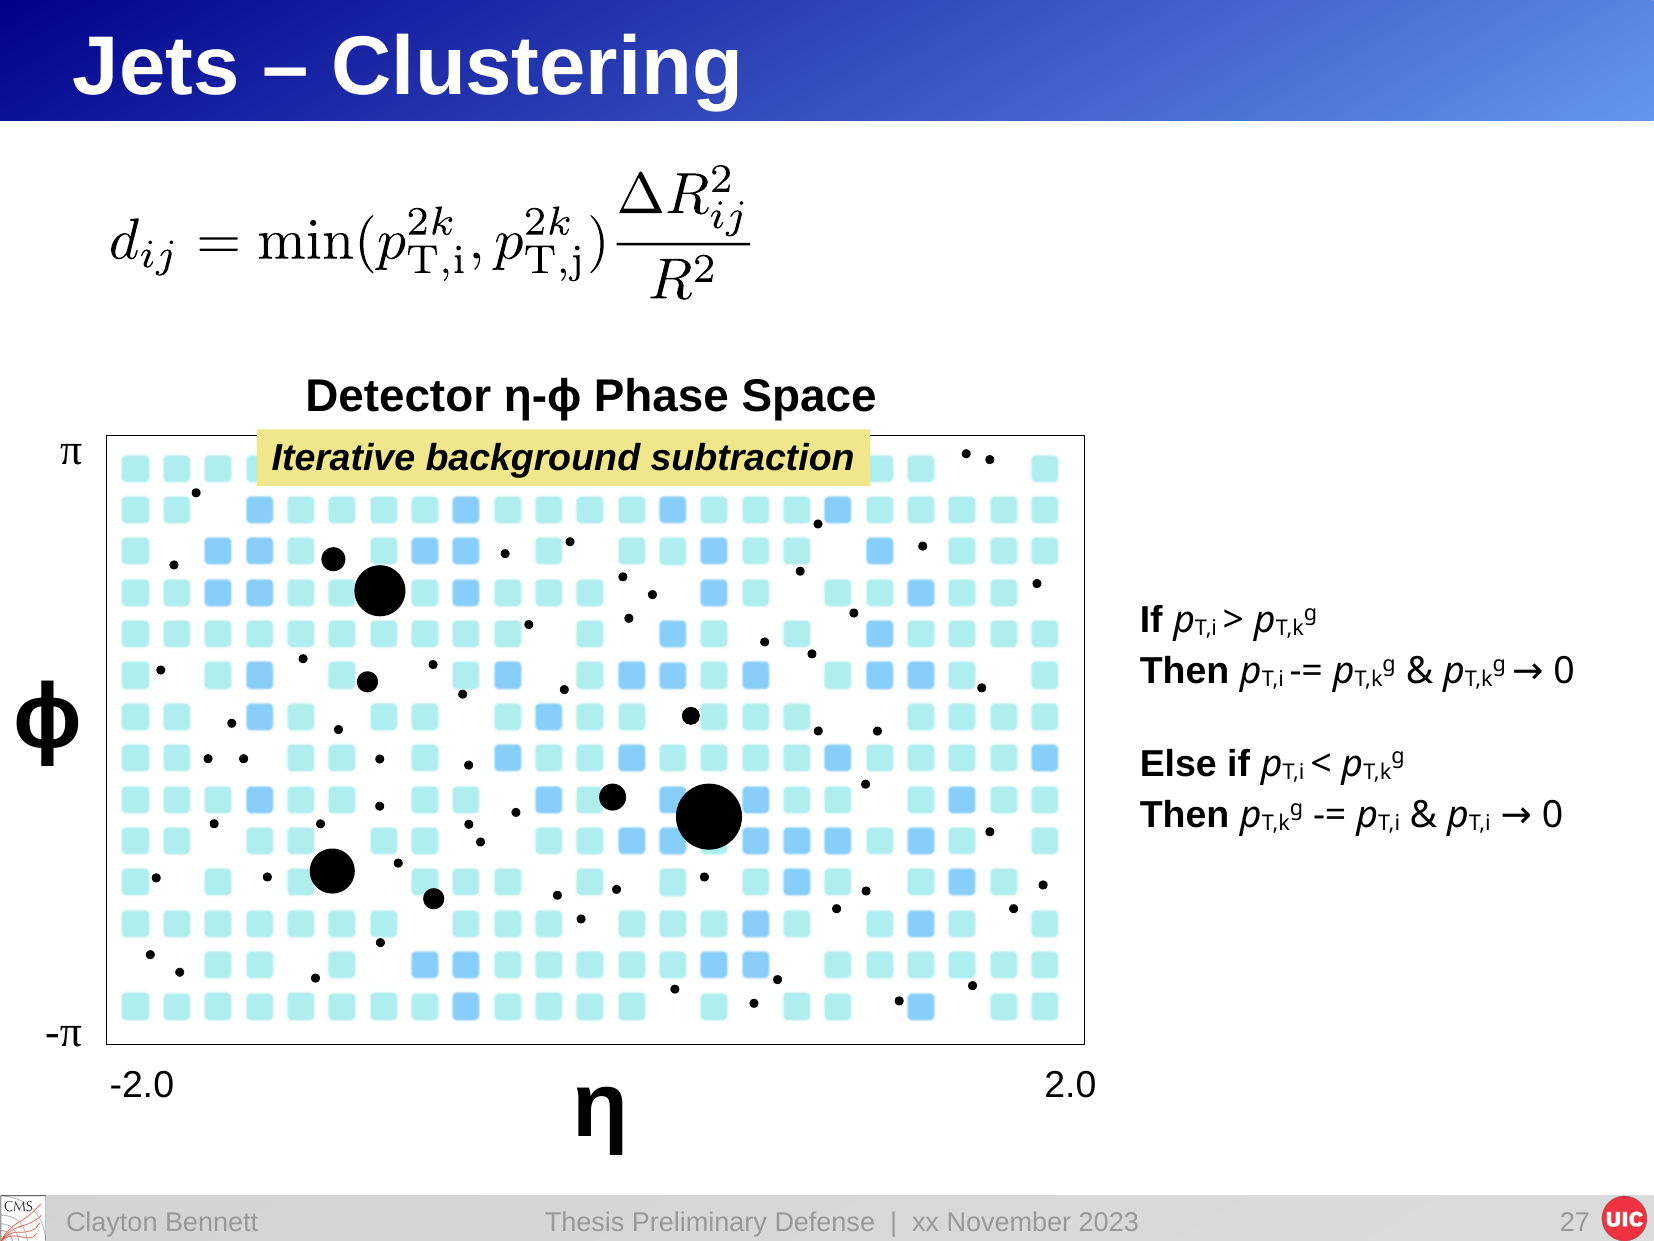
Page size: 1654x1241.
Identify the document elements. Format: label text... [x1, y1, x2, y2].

text_box [826, 663, 850, 688]
text_box [454, 994, 478, 1019]
text_box [1033, 953, 1057, 977]
text_box [620, 912, 644, 936]
text_box [702, 498, 726, 522]
text_box [578, 783, 627, 812]
text_box [537, 829, 561, 853]
text_box [620, 705, 644, 729]
text_box [861, 886, 871, 896]
text_box [289, 498, 313, 522]
text_box [375, 938, 385, 948]
text_box [868, 539, 892, 563]
text_box [393, 858, 403, 868]
text_box [744, 498, 768, 522]
text_box [968, 981, 978, 991]
text_box [760, 637, 770, 647]
text_box [785, 870, 809, 894]
text_box [123, 746, 148, 770]
text_box -π [30, 999, 154, 1112]
text_box [985, 455, 995, 465]
text_box η [558, 1046, 627, 1164]
text_box [702, 995, 726, 1019]
text_box [372, 994, 396, 1019]
text_box [992, 498, 1016, 522]
text_box [826, 581, 850, 605]
text_box [372, 539, 396, 563]
text_box [992, 539, 1016, 563]
text_box [248, 912, 272, 936]
text_box [500, 549, 510, 559]
text_box [206, 788, 230, 812]
text_box [227, 718, 237, 728]
text_box [413, 995, 437, 1019]
text_box [1033, 622, 1057, 646]
text_box [175, 967, 185, 977]
text_box [330, 953, 354, 977]
text_box [909, 912, 933, 936]
text_box [123, 622, 148, 646]
text_box [992, 953, 1016, 977]
text_box [909, 622, 933, 646]
text_box [375, 801, 385, 811]
text_box [950, 705, 974, 729]
text_box [744, 581, 768, 605]
text_box [372, 829, 396, 853]
text_box [992, 705, 1016, 729]
text_box [977, 683, 987, 693]
text_box [330, 663, 354, 688]
text_box [310, 973, 321, 983]
text_box [992, 788, 1016, 812]
text_box [661, 953, 685, 977]
text_box [372, 705, 396, 729]
text_box [1033, 457, 1057, 481]
text_box [537, 581, 561, 605]
text_box [702, 581, 726, 605]
text_box Thesis Preliminary Defense | xx November 2023 [530, 1200, 1152, 1241]
text_box [872, 726, 882, 736]
text_box [496, 912, 520, 936]
text_box [0, 0, 1654, 121]
text_box [464, 819, 474, 829]
text_box [826, 498, 850, 522]
text_box [1033, 539, 1057, 563]
text_box [909, 953, 933, 977]
text_box [702, 912, 726, 936]
text_box [950, 663, 974, 688]
text_box [289, 788, 313, 812]
text_box [248, 663, 272, 688]
text_box [330, 912, 354, 936]
text_box [289, 994, 313, 1019]
text_box [537, 746, 561, 770]
text_box [537, 498, 561, 522]
text_box [826, 870, 850, 894]
text_box [950, 622, 974, 646]
text_box [785, 746, 809, 770]
text_box [702, 746, 726, 770]
text_box [330, 746, 354, 770]
text_box [289, 912, 313, 936]
text_box [372, 498, 396, 522]
text_box [813, 519, 823, 529]
text_box [298, 654, 308, 664]
text_box [165, 912, 189, 936]
text_box [165, 705, 189, 729]
text_box [894, 996, 904, 1006]
text_box [464, 760, 474, 770]
text_box [496, 953, 520, 977]
text_box [624, 613, 634, 623]
text_box [744, 912, 768, 936]
text_box [661, 539, 685, 564]
text_box [165, 829, 189, 853]
text_box [618, 572, 628, 582]
text_box [918, 541, 928, 551]
text_box [868, 581, 892, 605]
text_box [123, 498, 148, 522]
text_box [206, 870, 230, 894]
text_box [156, 665, 166, 675]
text_box [1033, 829, 1057, 853]
text_box [950, 746, 974, 770]
text_box [744, 829, 768, 853]
text_box [681, 706, 700, 725]
text_box [248, 829, 272, 853]
text_box [454, 622, 478, 646]
text_box [620, 746, 644, 770]
text_box Iterative background subtraction [256, 429, 871, 487]
text_box [191, 488, 201, 498]
picture [1601, 1195, 1647, 1200]
text_box Clayton Bennett [51, 1200, 274, 1241]
text_box [333, 725, 343, 735]
text_box [454, 663, 478, 688]
text_box [289, 829, 313, 853]
text_box [578, 995, 602, 1019]
text_box [413, 705, 437, 729]
text_box [950, 581, 974, 605]
text_box [785, 498, 809, 522]
text_box [316, 819, 326, 829]
text_box [647, 590, 657, 600]
text_box [909, 663, 933, 688]
text_box 2.0 [1029, 1056, 1139, 1156]
text_box [578, 829, 602, 853]
text_box [785, 994, 809, 1019]
text_box [992, 622, 1016, 646]
text_box [123, 663, 148, 688]
text_box [476, 837, 486, 847]
text_box [992, 746, 1016, 770]
text_box [496, 622, 520, 646]
text_box [537, 953, 561, 977]
text_box [123, 870, 148, 894]
text_box [849, 608, 859, 618]
text_box [578, 581, 602, 605]
text_box [454, 539, 478, 563]
text_box [248, 953, 272, 977]
text_box [578, 953, 602, 977]
text_box [950, 788, 974, 812]
text_box [961, 449, 971, 459]
text_box [1038, 880, 1048, 890]
text_box [330, 788, 354, 812]
text_box [356, 671, 379, 693]
text_box [1032, 579, 1042, 589]
text_box [744, 953, 768, 977]
text_box [496, 498, 520, 522]
text_box [413, 953, 437, 977]
text_box [702, 663, 726, 688]
text_box [950, 498, 974, 522]
text_box [123, 705, 148, 729]
text_box [702, 705, 726, 729]
text_box [372, 912, 396, 936]
text_box [699, 872, 709, 882]
text_box [565, 537, 575, 547]
text_box [123, 788, 148, 812]
text_box [661, 783, 743, 853]
text_box [375, 754, 385, 764]
text_box [169, 560, 179, 570]
text_box [132, 457, 148, 481]
text_box [165, 498, 189, 522]
text_box [992, 870, 1016, 894]
text_box [537, 705, 561, 729]
text_box π [45, 418, 132, 482]
text_box [165, 746, 189, 770]
text_box [454, 498, 478, 522]
text_box [537, 788, 561, 812]
text_box [239, 754, 249, 764]
text_box [413, 539, 437, 563]
text_box [454, 870, 478, 894]
text_box [661, 746, 685, 770]
text_box [909, 829, 933, 853]
text_box [46, 1195, 1601, 1241]
text_box [807, 649, 817, 659]
text_box [330, 995, 354, 1019]
text_box [413, 622, 437, 646]
text_box [868, 498, 892, 522]
text_box [206, 953, 230, 977]
text_box [909, 746, 933, 770]
text_box [1033, 498, 1057, 522]
text_box [795, 566, 805, 576]
text_box [262, 872, 272, 882]
text_box [950, 829, 974, 853]
picture [0, 1195, 46, 1241]
text_box [524, 620, 534, 630]
text_box [151, 873, 161, 883]
text_box [620, 663, 644, 688]
text_box [992, 995, 1016, 1019]
text_box [209, 819, 219, 829]
text_box [206, 912, 230, 936]
text_box [496, 663, 520, 688]
text_box [123, 829, 148, 853]
text_box [289, 848, 355, 894]
text_box [985, 827, 995, 837]
text_box [612, 884, 622, 894]
text_box [511, 807, 521, 817]
text_box [661, 498, 685, 522]
text_box [909, 581, 933, 605]
text_box [321, 547, 346, 572]
text_box -2.0 [94, 1056, 284, 1198]
text_box [1009, 904, 1019, 914]
text_box [785, 539, 809, 563]
text_box [620, 498, 644, 522]
text_box [413, 870, 445, 910]
text_box [123, 539, 148, 563]
text_box [1033, 912, 1057, 936]
text_box [123, 912, 148, 936]
text_box [785, 912, 809, 936]
text_box [248, 581, 272, 605]
text_box [537, 994, 561, 1019]
text_box [702, 622, 726, 646]
text_box [165, 622, 189, 646]
text_box [578, 663, 602, 688]
text_box [661, 912, 685, 936]
text_box [458, 689, 468, 699]
text_box [661, 664, 685, 688]
text_box [372, 622, 396, 646]
text_box [909, 870, 933, 894]
text_box [537, 539, 561, 563]
text_box [289, 705, 313, 729]
text_box [428, 660, 438, 670]
text_box [909, 705, 933, 729]
text_box [496, 995, 520, 1019]
text_box [496, 581, 520, 605]
text_box [330, 622, 354, 646]
text_box [206, 994, 230, 1019]
text_box [702, 953, 726, 977]
text_box [330, 565, 406, 617]
text_box [785, 829, 809, 853]
text_box [552, 890, 562, 900]
text_box [744, 539, 768, 563]
text_box [861, 779, 871, 789]
text_box [950, 953, 974, 977]
text_box [496, 705, 520, 729]
text_box ɸ [0, 656, 78, 774]
text_box [950, 870, 974, 894]
text_box [744, 705, 768, 729]
text_box [702, 539, 726, 563]
text_box [813, 726, 823, 736]
text_box [123, 581, 148, 605]
text_box [909, 995, 933, 1019]
text_box [165, 581, 189, 605]
text_box [289, 581, 313, 605]
text_box [578, 622, 602, 646]
text_box [496, 870, 520, 894]
text_box [868, 953, 892, 977]
text_box [330, 498, 354, 522]
text_box [826, 953, 850, 977]
text_box [454, 788, 478, 812]
text_box [868, 912, 892, 936]
text_box [206, 663, 230, 688]
text_box [289, 622, 313, 646]
text_box [1033, 663, 1057, 688]
text_box [1033, 705, 1057, 729]
text_box [454, 581, 478, 605]
text_box [826, 788, 850, 812]
text_box [413, 581, 437, 605]
text_box [496, 746, 520, 770]
text_box [248, 995, 272, 1019]
text_box [165, 995, 189, 1019]
text_box [909, 498, 933, 522]
text_box [578, 705, 602, 729]
text_box [145, 950, 155, 960]
text_box Jets – Clustering [58, 11, 1093, 136]
text_box [123, 994, 148, 999]
text_box [1033, 994, 1057, 1019]
text_box [165, 788, 189, 812]
text_box [909, 788, 933, 812]
text_box [620, 994, 644, 1019]
text_box Detector η-ɸ Phase Space [290, 362, 942, 481]
text_box [620, 539, 644, 563]
text_box [670, 984, 680, 994]
text_box [248, 498, 272, 522]
text_box [206, 457, 230, 481]
text_box [111, 165, 751, 300]
text_box If pT,i > pT,kg Then pT,i -= pT,kg & pT,kg → 0 Else if pT,i < pT,kg Then pT,kg -= pT,i & pT,i → 0 [1125, 585, 1646, 855]
text_box [537, 912, 561, 936]
text_box [832, 904, 842, 914]
text_box [248, 539, 272, 563]
text_box [992, 581, 1016, 605]
text_box [950, 912, 974, 936]
text_box [578, 498, 602, 522]
text_box [744, 870, 768, 894]
text_box [826, 995, 850, 1019]
text_box [826, 746, 850, 770]
text_box [559, 685, 569, 695]
text_box [785, 788, 809, 812]
text_box [785, 622, 809, 646]
text_box [206, 581, 230, 605]
text_box [454, 953, 478, 977]
text_box [826, 829, 850, 853]
text_box [289, 539, 313, 563]
text_box [289, 746, 313, 770]
text_box [661, 870, 685, 895]
text_box [868, 663, 892, 688]
text_box [206, 622, 230, 646]
text_box [413, 746, 437, 770]
text_box [576, 914, 586, 924]
text_box [248, 622, 272, 646]
text_box [454, 912, 478, 936]
text_box [413, 829, 437, 853]
text_box [749, 998, 759, 1008]
text_box <number> [1545, 1200, 1654, 1241]
text_box [773, 975, 783, 985]
text_box [950, 539, 974, 563]
text_box [203, 754, 213, 764]
text_box [1033, 746, 1057, 770]
text_box [744, 788, 768, 812]
text_box [620, 829, 644, 853]
text_box [578, 746, 602, 770]
text_box [578, 870, 602, 894]
text_box [413, 788, 437, 812]
text_box [413, 498, 437, 522]
text_box [248, 705, 272, 729]
text_box [206, 539, 230, 563]
text_box [868, 829, 892, 853]
text_box [744, 746, 768, 770]
text_box [248, 788, 272, 812]
text_box [868, 622, 892, 646]
text_box [868, 746, 892, 770]
text_box [248, 457, 256, 481]
text_box [785, 705, 809, 729]
text_box [165, 457, 189, 481]
text_box [620, 953, 644, 977]
text_box [661, 622, 685, 646]
text_box [1033, 788, 1057, 812]
text_box [744, 663, 768, 688]
